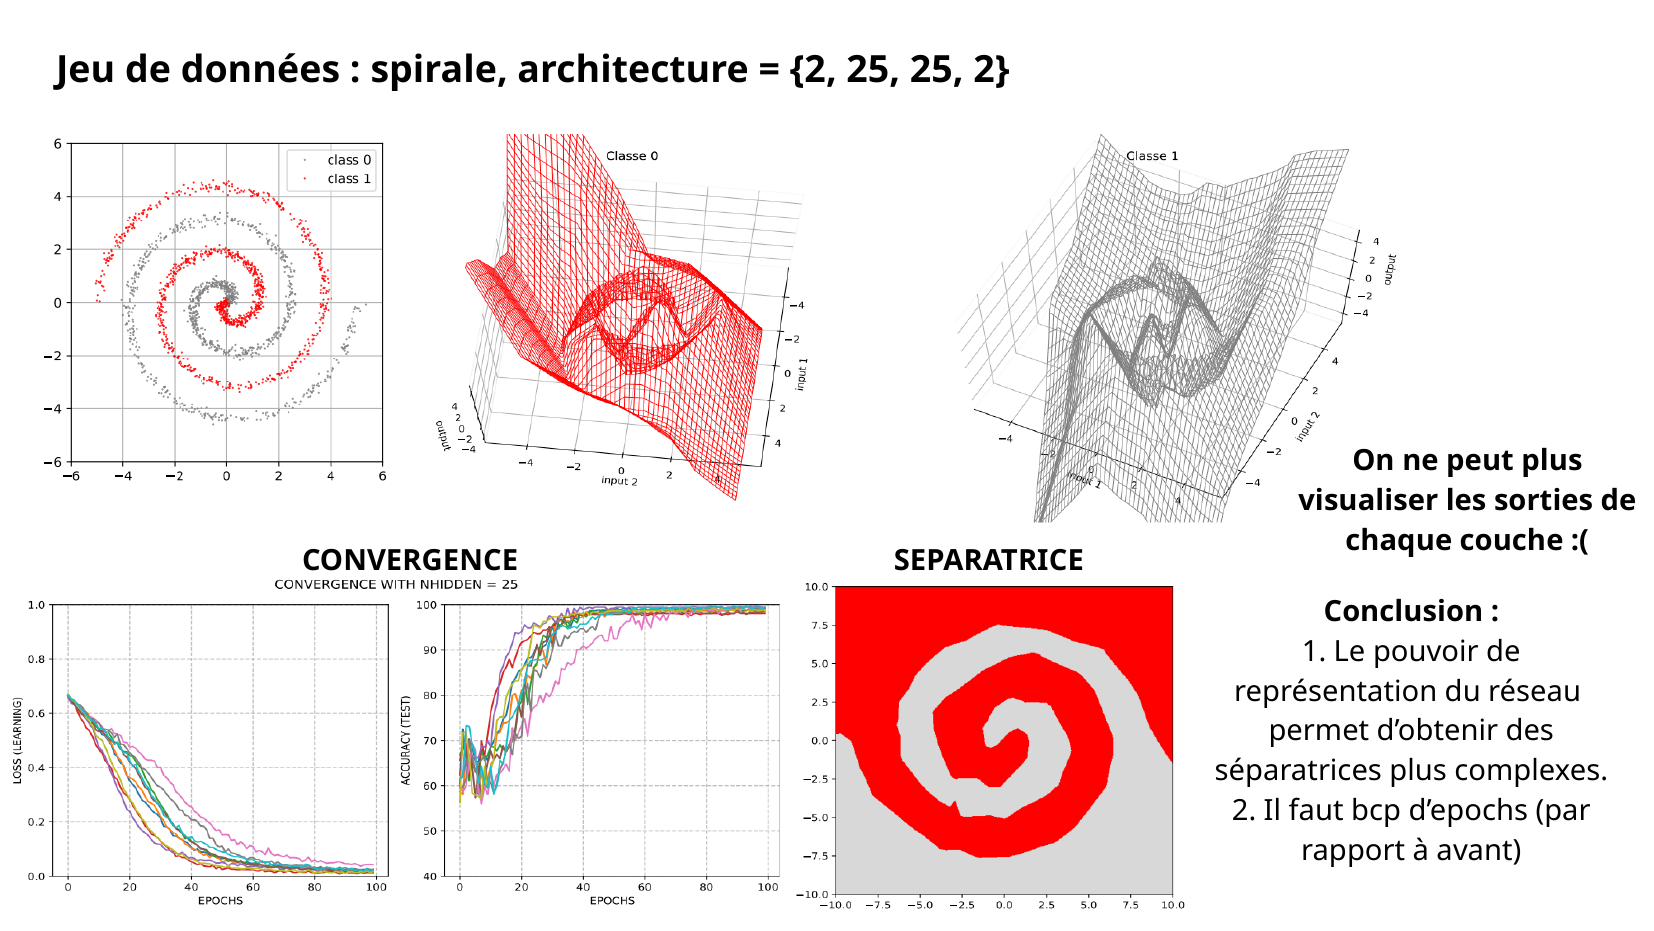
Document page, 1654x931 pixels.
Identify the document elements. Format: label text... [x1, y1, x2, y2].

picture [29, 124, 1418, 532]
text_box Jeu de données : spirale, architecture = {2, 25, 25, 2} [41, 35, 1217, 93]
text_box Conclusion : 1. Le pouvoir de représentation du réseau permet d’obtenir des séparatrices plus complexes. 2. Il faut bcp d’epochs (par rapport à avant) [1192, 561, 1630, 898]
picture [0, 572, 1193, 928]
text_box On ne peut plus visualiser les sorties de chaque couche :( [1281, 330, 1654, 668]
text_box SEPARATRICE [803, 532, 1176, 572]
text_box CONVERGENCE [224, 531, 597, 572]
